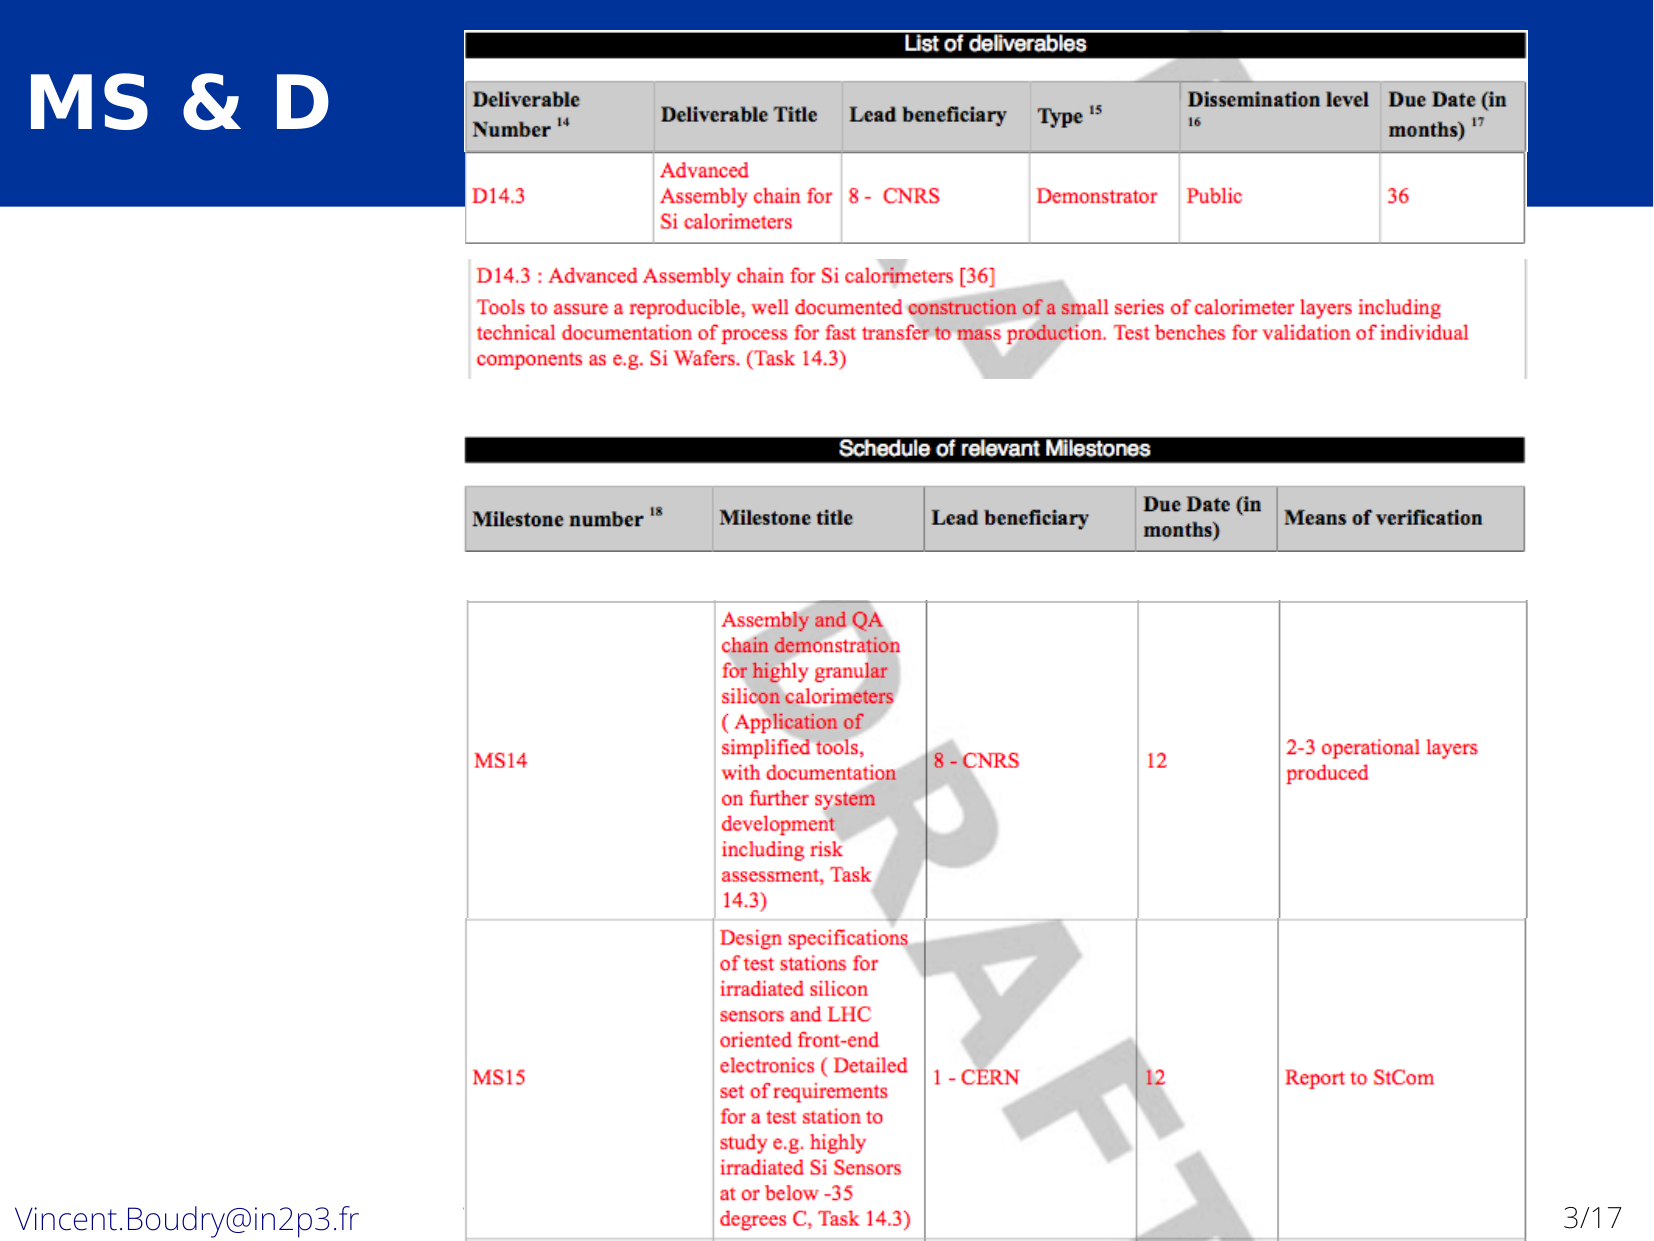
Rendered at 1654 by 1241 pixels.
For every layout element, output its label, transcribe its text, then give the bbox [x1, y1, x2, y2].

picture [467, 259, 1528, 379]
picture [462, 435, 1530, 552]
picture [461, 600, 1531, 1241]
picture [464, 30, 1528, 244]
title MS & D [24, 17, 1635, 191]
